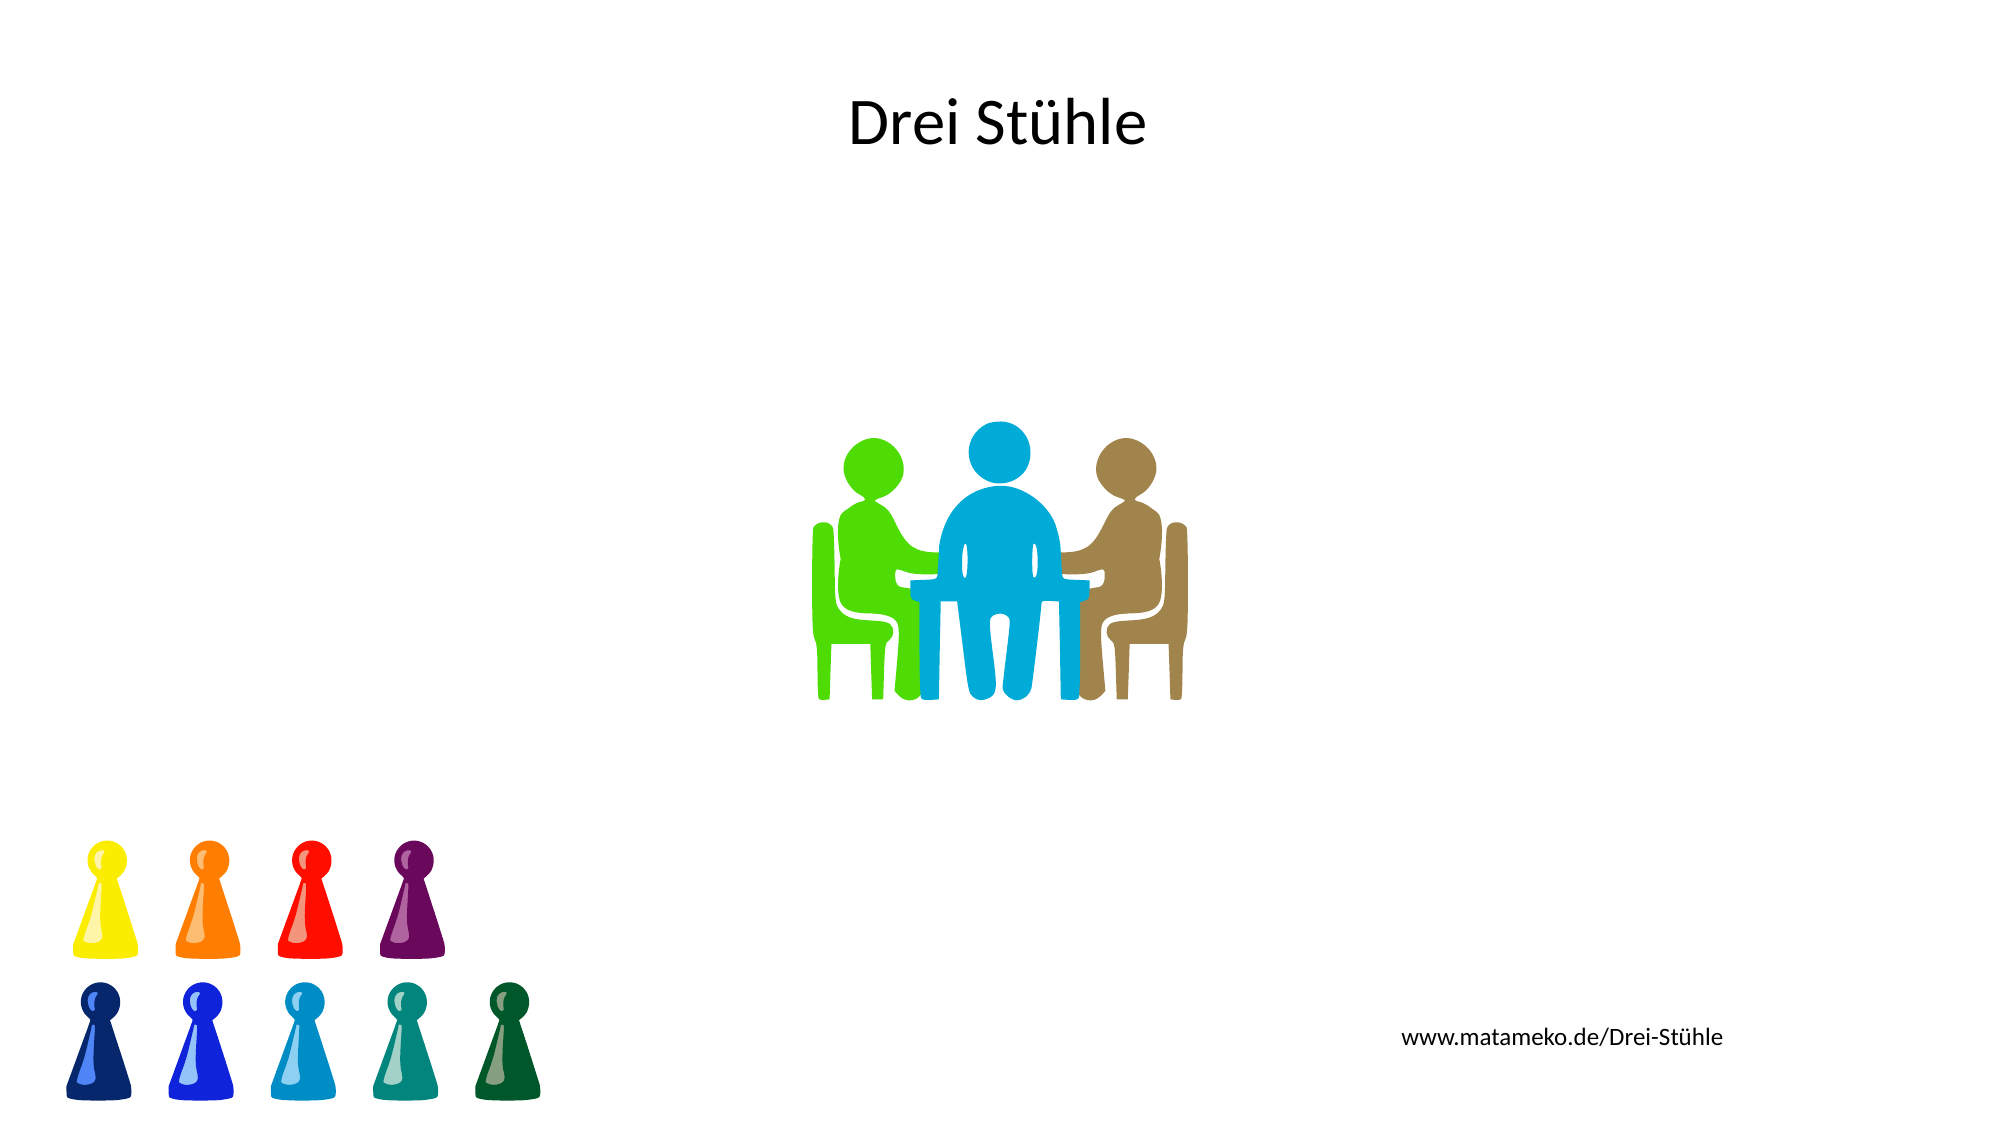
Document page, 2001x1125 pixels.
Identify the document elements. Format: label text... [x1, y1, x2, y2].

text_box [373, 982, 439, 1101]
text_box [837, 438, 1163, 701]
text_box Drei Stühle [833, 70, 1167, 167]
text_box [380, 840, 445, 959]
text_box [175, 840, 241, 959]
text_box [66, 982, 132, 1101]
text_box [168, 982, 234, 1101]
text_box [812, 522, 894, 700]
text_box [277, 840, 343, 959]
text_box [73, 840, 139, 959]
text_box www.matameko.de/Drei-Stühle [1386, 1013, 1739, 1058]
text_box [270, 982, 336, 1101]
text_box [1106, 522, 1188, 700]
text_box [475, 982, 541, 1101]
text_box [968, 421, 1031, 484]
